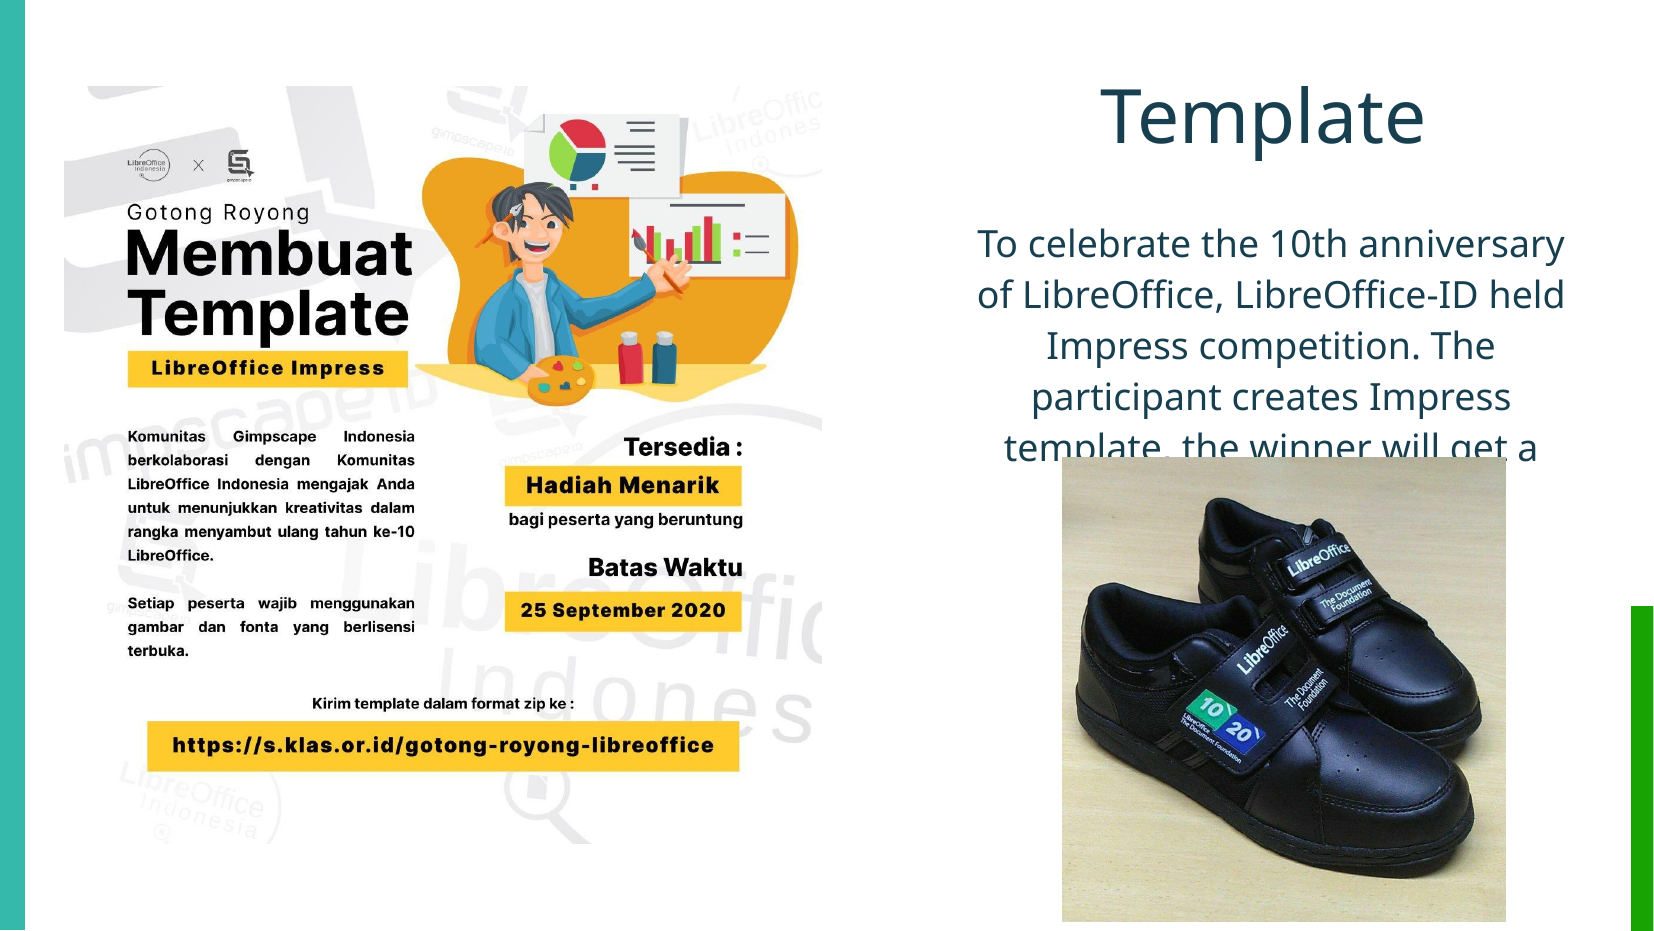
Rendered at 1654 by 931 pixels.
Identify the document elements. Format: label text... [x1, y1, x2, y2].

picture [1062, 457, 1506, 922]
title Template [1027, 37, 1500, 193]
picture [64, 86, 822, 844]
list To celebrate the 10th anniversary of LibreOffice, LibreOffice-ID held Impress competition. The participant creates Impress template, the winner will get a prize. [900, 217, 1572, 758]
